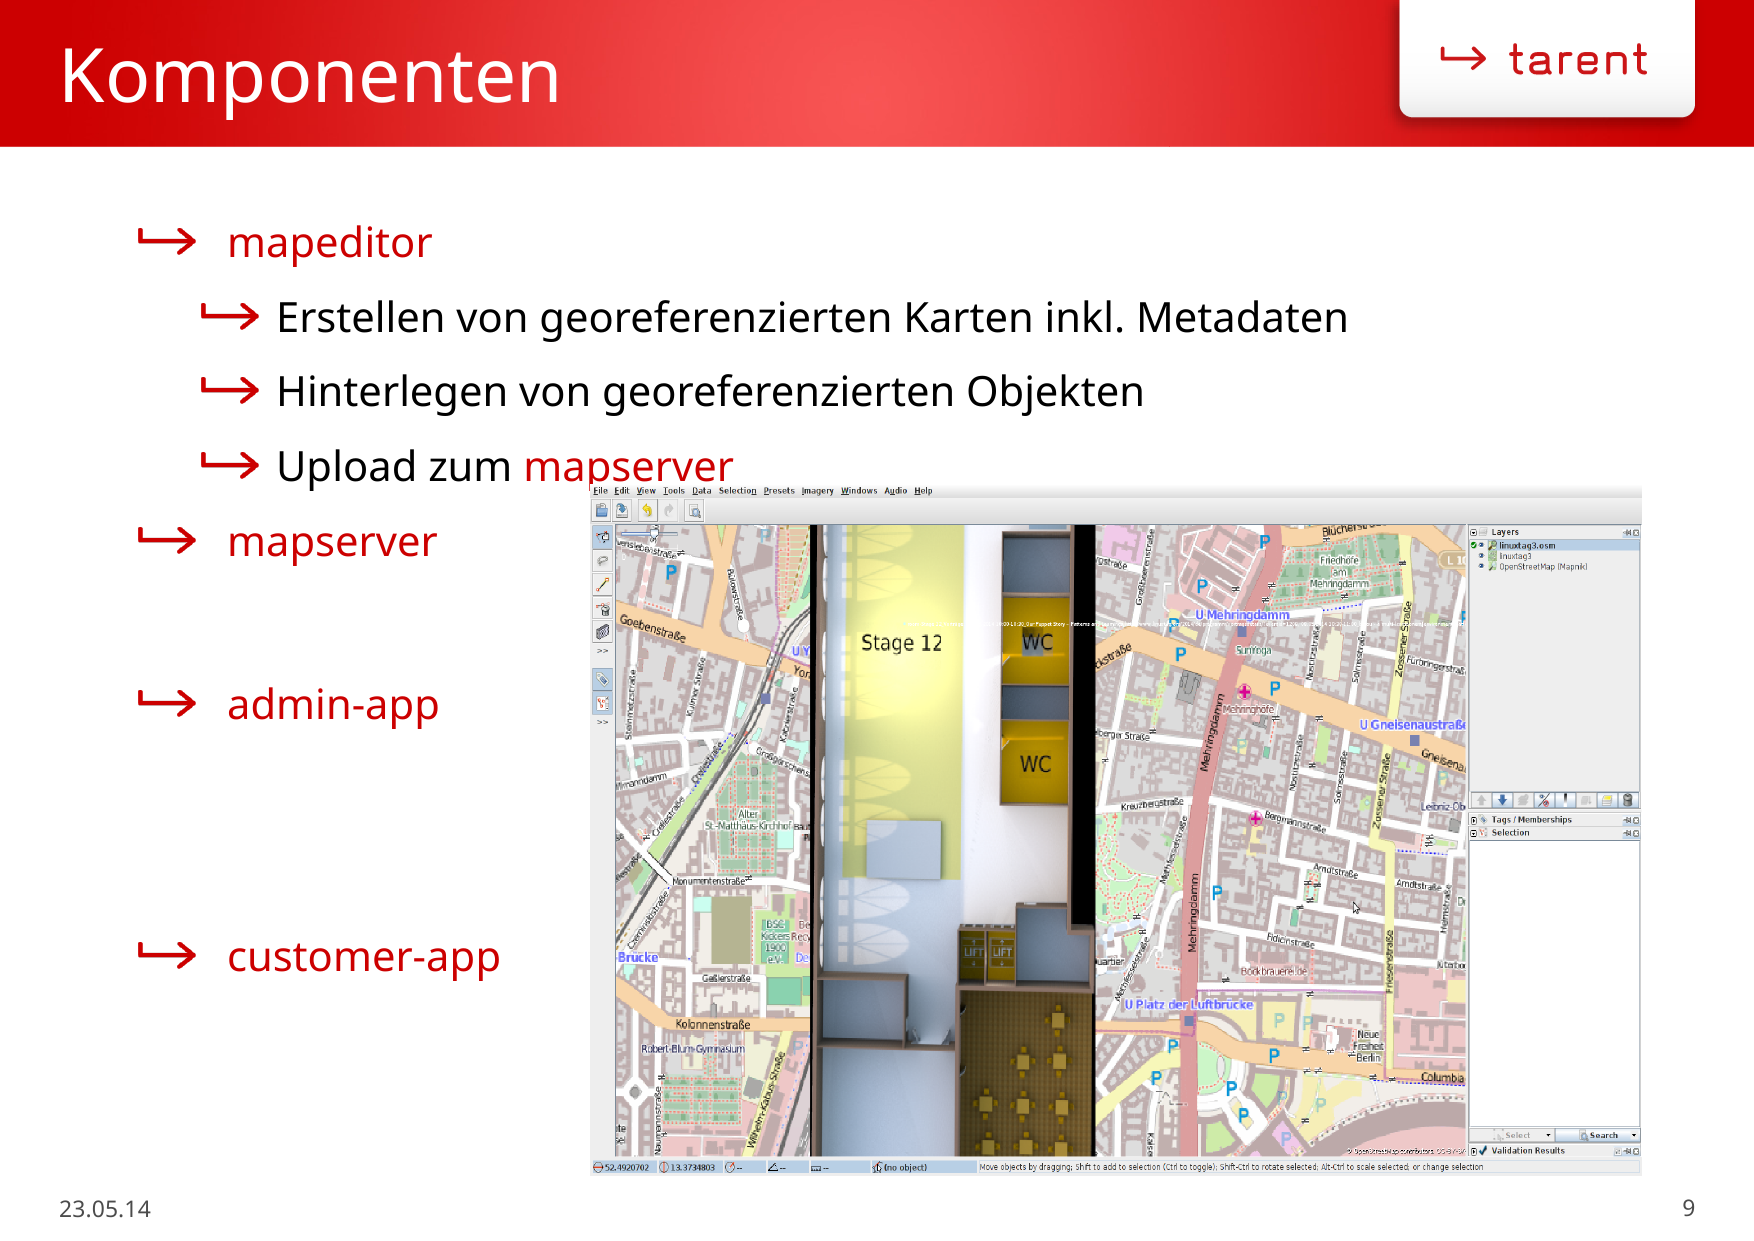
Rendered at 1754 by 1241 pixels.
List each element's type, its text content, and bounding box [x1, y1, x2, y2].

picture [0, 0, 1754, 1240]
title Komponenten [59, 0, 1638, 177]
list mapeditor Erstellen von georeferenzierten Karten inkl. Metadaten Hinterlegen von georeferenzierten Objekten Upload zum mapserver mapserver admin-app customer-app [87, 212, 1667, 1134]
